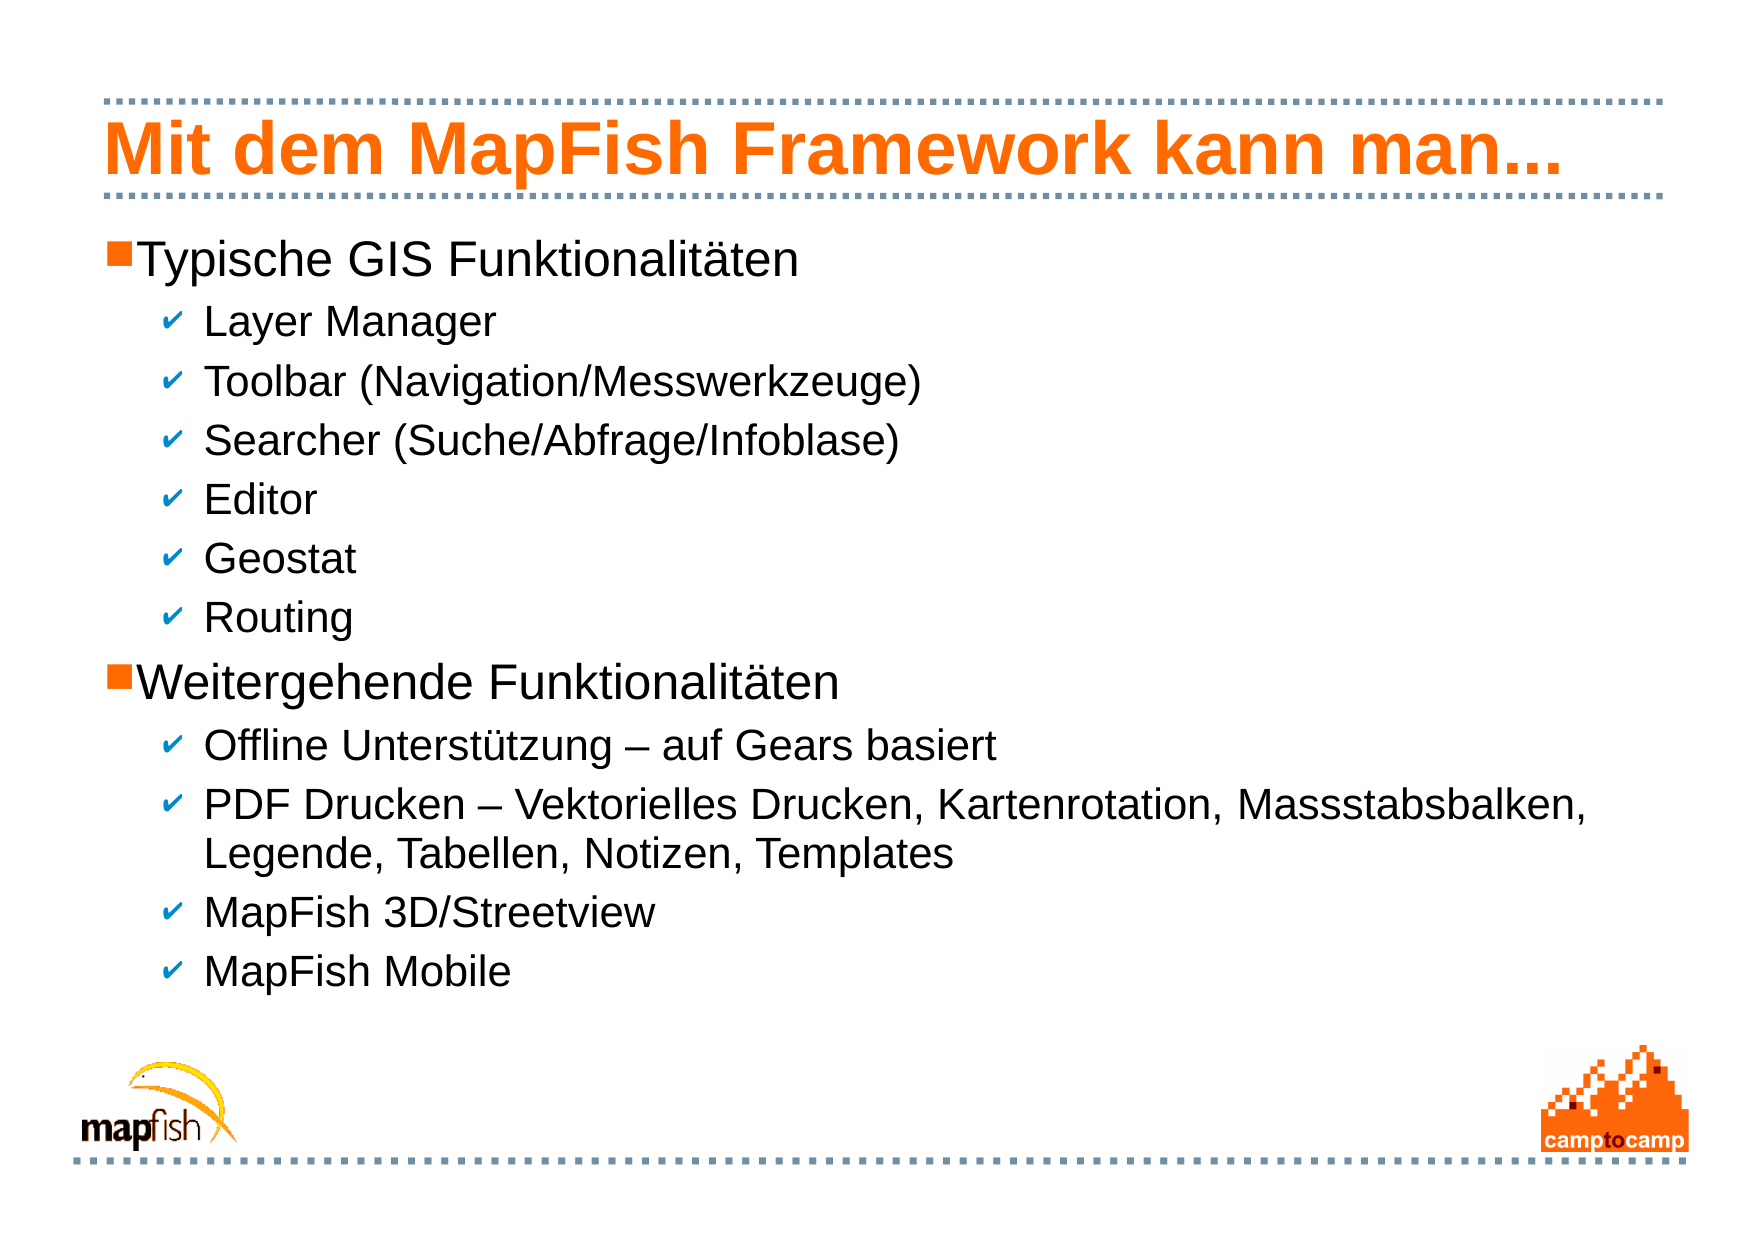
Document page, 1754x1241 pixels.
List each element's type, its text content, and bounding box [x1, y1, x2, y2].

title Mit dem MapFish Framework kann man... [103, 104, 1660, 193]
picture [82, 1062, 237, 1151]
list Typische GIS Funktionalitäten Layer Manager Toolbar (Navigation/Messwerkzeuge) Searcher (Suche/Abfrage/Infoblase) Editor Geostat Routing Weitergehende Funktionalitäten Offline Unterstützung – auf Gears basiert PDF Drucken – Vektorielles Drucken, Kartenrotation, Massstabsbalken, Legende, Tabellen, Notizen, Templates MapFish 3D/Streetview MapFish Mobile [103, 231, 1660, 1044]
picture [1541, 1045, 1689, 1152]
